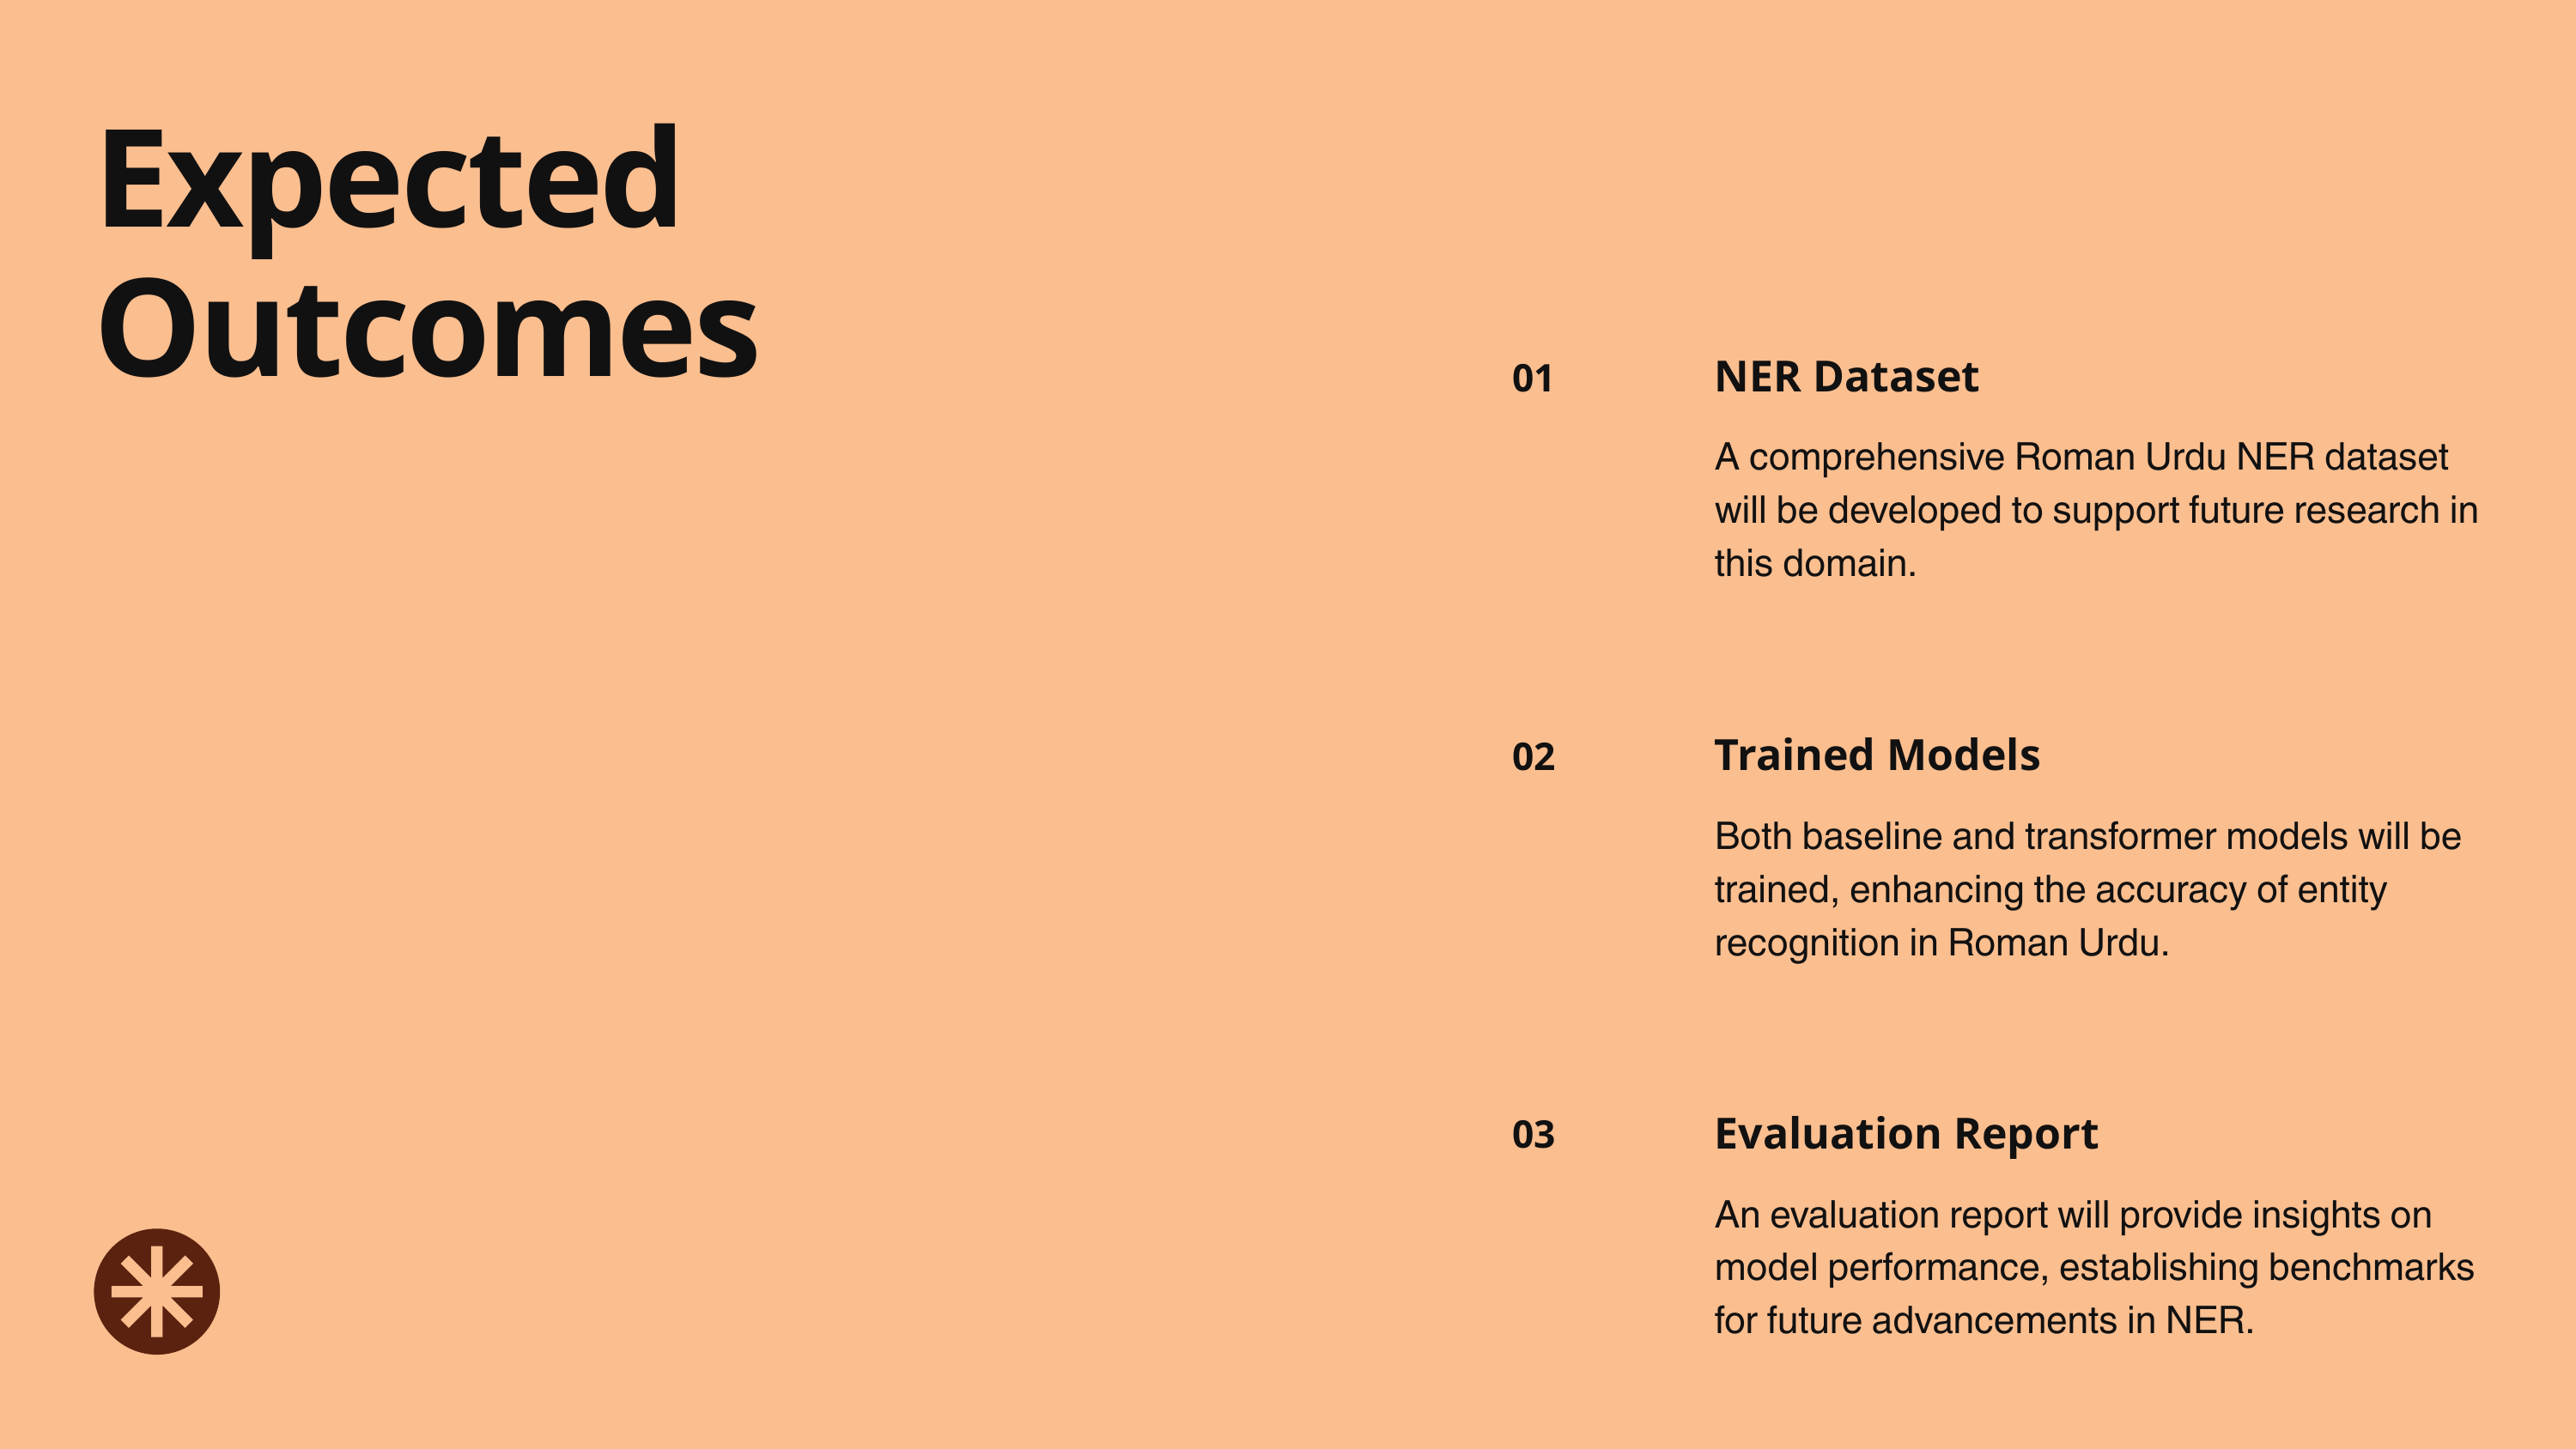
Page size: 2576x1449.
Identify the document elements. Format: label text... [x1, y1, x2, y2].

text_box 01 [1511, 346, 1595, 400]
text_box An evaluation report will provide insights on model performance, establishing benchmarks for future advancements in NER. [1714, 1181, 2482, 1395]
text_box Evaluation Report [1714, 1097, 2482, 1158]
text_box Expected Outcomes [94, 104, 1309, 404]
text_box A comprehensive Roman Urdu NER dataset will be developed to support future research in this domain. [1714, 424, 2482, 585]
text_box NER Dataset [1714, 340, 2482, 401]
text_box 02 [1511, 724, 1595, 779]
text_box 03 [1511, 1102, 1595, 1156]
text_box Both baseline and transformer models will be trained, enhancing the accuracy of entity recognition in Roman Urdu. [1714, 803, 2482, 964]
text_box [94, 1228, 221, 1355]
text_box Trained Models [1714, 718, 2482, 779]
